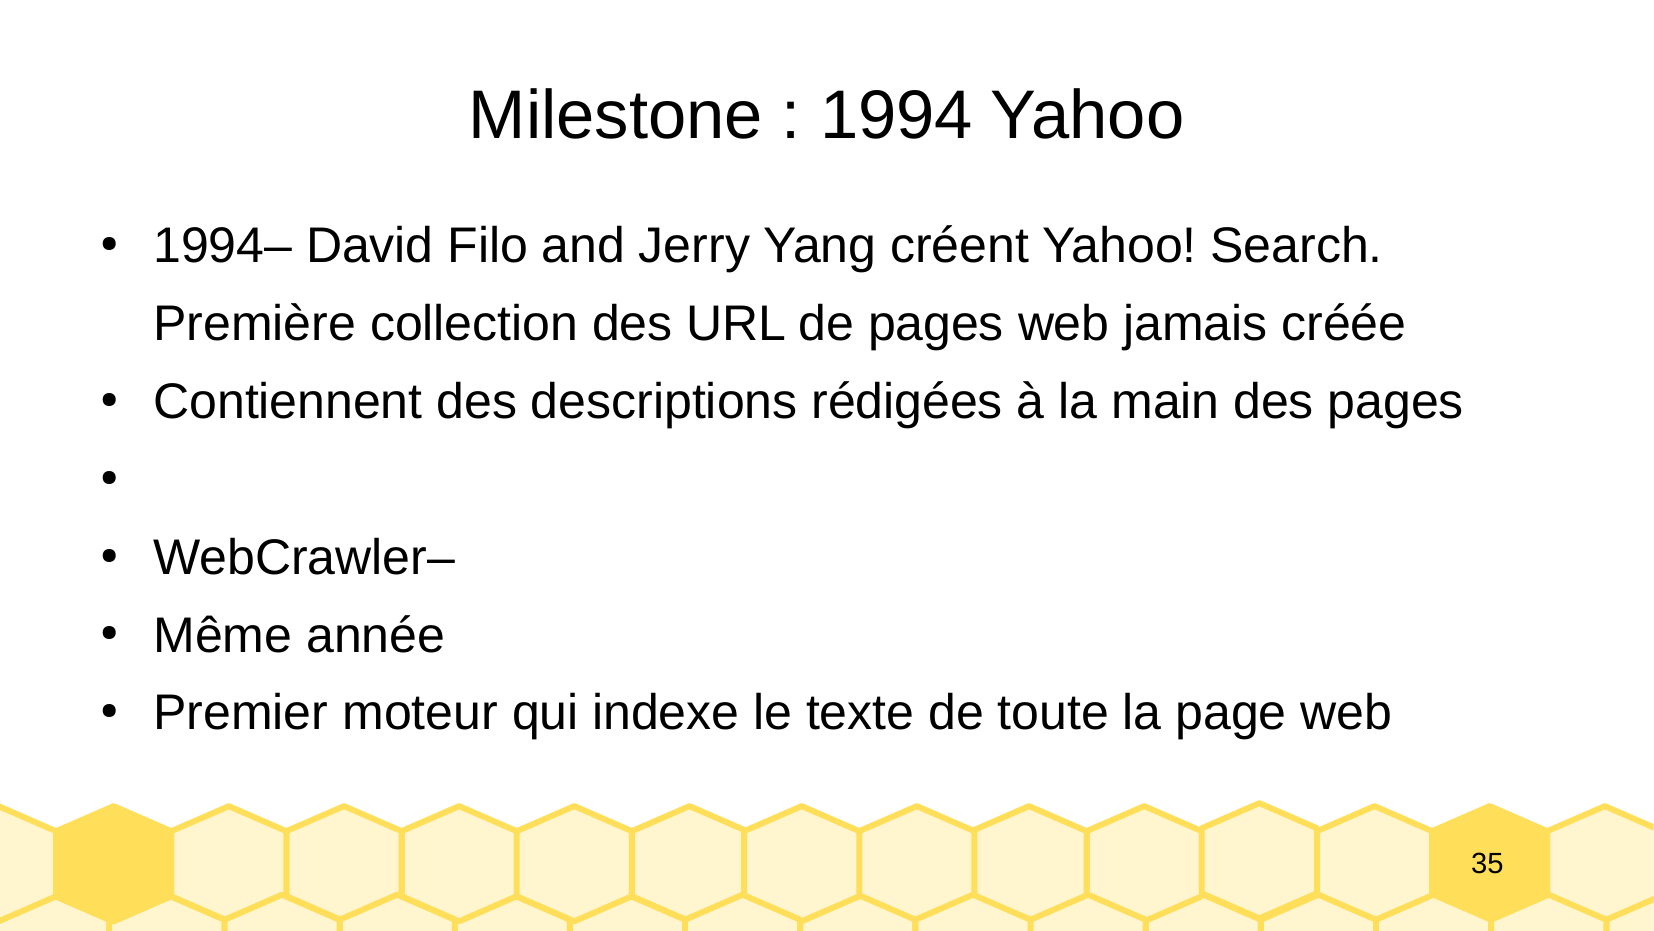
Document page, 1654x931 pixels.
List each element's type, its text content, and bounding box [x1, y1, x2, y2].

title Milestone : 1994 Yahoo [82, 37, 1571, 193]
list 1994– David Filo and Jerry Yang créent Yahoo! Search. Première collection des URL de pages web jamais créée Contiennent des descriptions rédigées à la main des pages WebCrawler– Même année Premier moteur qui indexe le texte de toute la page web [82, 217, 1571, 758]
